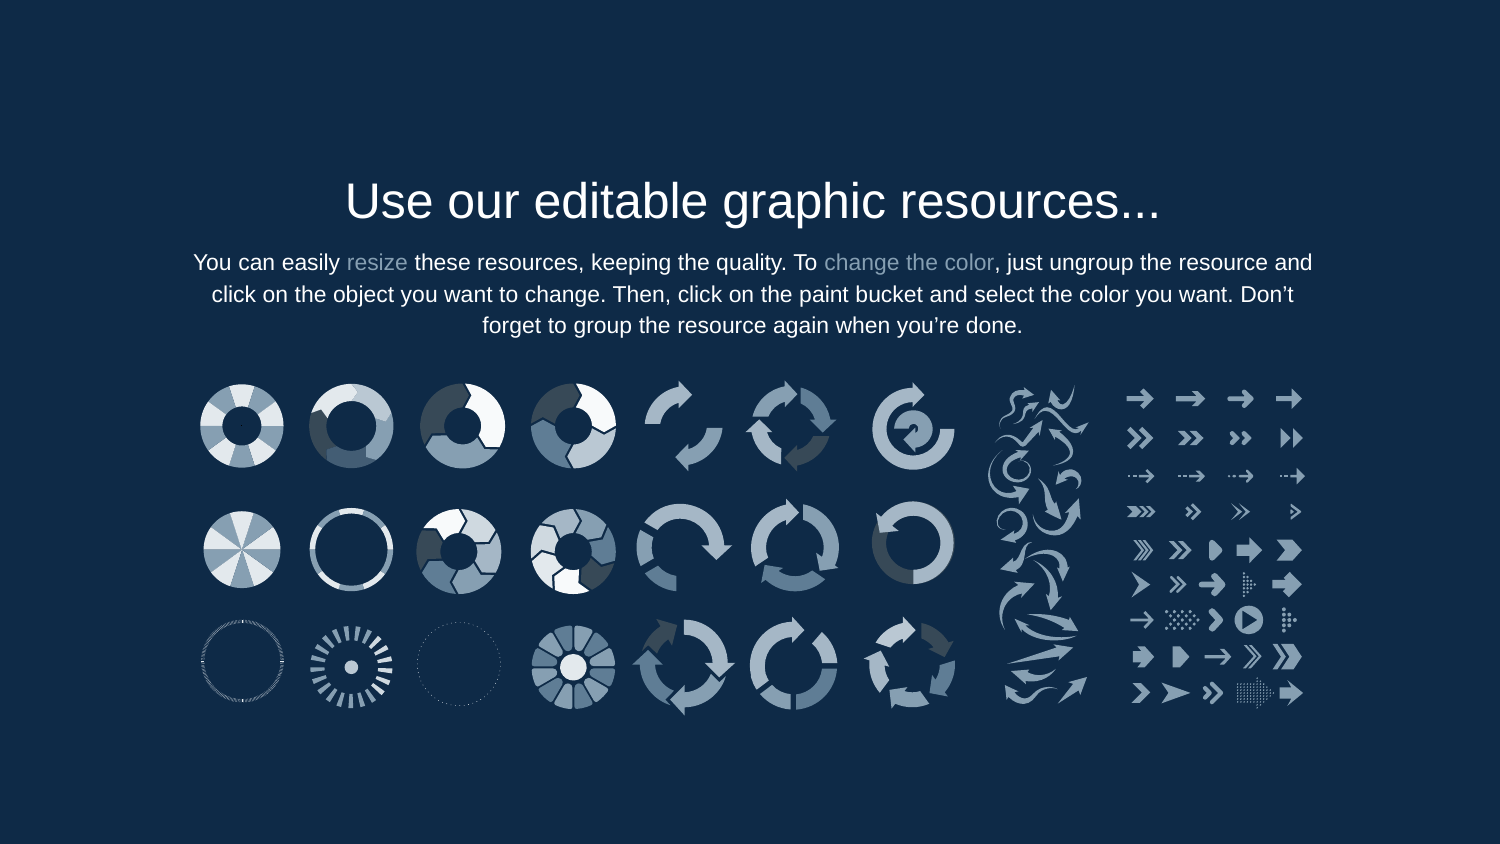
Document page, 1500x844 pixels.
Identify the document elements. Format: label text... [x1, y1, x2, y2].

text_box [354, 626, 361, 642]
text_box [1276, 539, 1302, 561]
text_box [531, 383, 616, 469]
text_box [1032, 498, 1081, 536]
text_box [203, 511, 281, 589]
text_box [416, 509, 502, 595]
text_box [1198, 572, 1226, 597]
text_box [377, 668, 393, 674]
text_box [800, 387, 837, 433]
text_box [357, 692, 366, 708]
text_box [784, 436, 830, 472]
text_box [331, 628, 342, 644]
text_box [1012, 402, 1040, 425]
text_box [1189, 430, 1204, 446]
text_box [644, 503, 733, 561]
text_box [1048, 428, 1074, 466]
text_box [1272, 643, 1286, 670]
text_box [1238, 469, 1254, 483]
text_box [310, 667, 325, 673]
text_box [1290, 503, 1302, 520]
text_box [1281, 643, 1302, 670]
text_box [1175, 391, 1206, 407]
text_box [375, 675, 391, 686]
text_box [1190, 503, 1202, 521]
text_box [1287, 612, 1297, 628]
text_box [1014, 618, 1077, 641]
text_box [1004, 685, 1058, 704]
text_box [994, 420, 1043, 447]
text_box [1293, 428, 1303, 448]
text_box [1178, 541, 1192, 560]
text_box [364, 688, 377, 703]
text_box [348, 693, 354, 709]
text_box [1057, 677, 1088, 704]
text_box [1202, 685, 1212, 700]
text_box [314, 643, 330, 655]
text_box [309, 383, 394, 469]
text_box [1048, 385, 1075, 410]
text_box [803, 504, 839, 571]
text_box [574, 668, 616, 709]
text_box [1130, 611, 1154, 629]
text_box [1238, 503, 1251, 521]
text_box [1276, 388, 1302, 409]
text_box [371, 683, 385, 696]
text_box [752, 380, 798, 417]
text_box [560, 653, 587, 681]
text_box [751, 498, 800, 567]
text_box [1169, 576, 1187, 593]
text_box [761, 564, 826, 592]
text_box [322, 635, 335, 649]
text_box [759, 684, 791, 710]
text_box [1280, 428, 1291, 448]
text_box [1002, 450, 1032, 483]
text_box [1037, 478, 1062, 520]
text_box [200, 384, 284, 468]
text_box [1177, 430, 1192, 446]
text_box [871, 501, 955, 585]
text_box [1161, 682, 1191, 704]
text_box [309, 507, 394, 592]
text_box [749, 616, 805, 690]
text_box [1242, 645, 1262, 669]
text_box [872, 382, 955, 470]
text_box [1027, 614, 1079, 632]
text_box [317, 682, 332, 695]
text_box [1236, 537, 1263, 564]
text_box [325, 688, 338, 703]
text_box [201, 661, 284, 703]
text_box [1208, 608, 1224, 632]
text_box [644, 565, 677, 592]
text_box [574, 625, 616, 667]
text_box [1231, 503, 1243, 521]
text_box [889, 687, 930, 709]
text_box [1241, 430, 1252, 446]
text_box [675, 427, 723, 472]
text_box [1290, 467, 1306, 485]
text_box [1172, 646, 1190, 668]
text_box [894, 410, 933, 453]
text_box [336, 692, 345, 708]
text_box [368, 635, 382, 649]
text_box [1132, 646, 1155, 668]
title Use our editable graphic resources... [175, 153, 1332, 233]
text_box [1185, 506, 1194, 518]
text_box [1131, 683, 1151, 703]
text_box [642, 618, 678, 654]
text_box [921, 622, 954, 658]
text_box [310, 655, 326, 663]
text_box [1189, 470, 1206, 482]
text_box [1000, 542, 1070, 582]
text_box [1034, 407, 1089, 436]
text_box [1281, 607, 1286, 633]
text_box [1055, 469, 1082, 490]
text_box [1033, 560, 1063, 611]
text_box [1227, 389, 1254, 409]
text_box [1209, 539, 1223, 561]
text_box [1007, 644, 1074, 664]
text_box [1131, 571, 1151, 598]
text_box [531, 625, 573, 667]
text_box [343, 626, 350, 641]
text_box [796, 668, 837, 710]
text_box [1126, 506, 1156, 518]
text_box [1272, 571, 1302, 598]
text_box [1133, 540, 1154, 561]
text_box [1209, 681, 1224, 705]
text_box [377, 656, 393, 664]
text_box [420, 383, 506, 469]
text_box [1138, 469, 1155, 484]
text_box [1229, 430, 1240, 446]
text_box [632, 649, 674, 706]
text_box [988, 450, 1030, 505]
text_box [1127, 426, 1142, 450]
text_box [683, 619, 736, 678]
text_box [1138, 426, 1154, 450]
text_box [812, 632, 838, 664]
text_box [344, 660, 359, 675]
text_box [1242, 587, 1253, 598]
text_box [1168, 541, 1183, 560]
text_box [1234, 605, 1264, 635]
text_box [999, 387, 1035, 429]
text_box [1010, 668, 1056, 685]
text_box [996, 507, 1028, 543]
text_box [636, 529, 654, 567]
text_box [312, 675, 327, 684]
text_box [1256, 698, 1265, 709]
text_box [361, 629, 372, 644]
text_box [373, 645, 389, 656]
text_box [1242, 572, 1257, 586]
text_box [1126, 388, 1154, 409]
text_box [531, 668, 573, 710]
text_box [745, 419, 782, 465]
list You can easily resize these resources, keeping the quality. To change the color, just ungroup the resource and click on the object you want to change. Then, click on the paint bucket and select the color you want. Don’t forget to group the resource again when you’re done. [175, 251, 1332, 331]
text_box [670, 673, 726, 716]
text_box [1279, 680, 1304, 706]
text_box [530, 509, 616, 595]
text_box [644, 380, 693, 424]
text_box [1243, 698, 1252, 703]
text_box [999, 581, 1035, 630]
text_box [929, 660, 955, 697]
text_box [875, 616, 916, 648]
text_box [1204, 648, 1232, 665]
text_box [201, 619, 284, 660]
text_box [863, 650, 890, 693]
